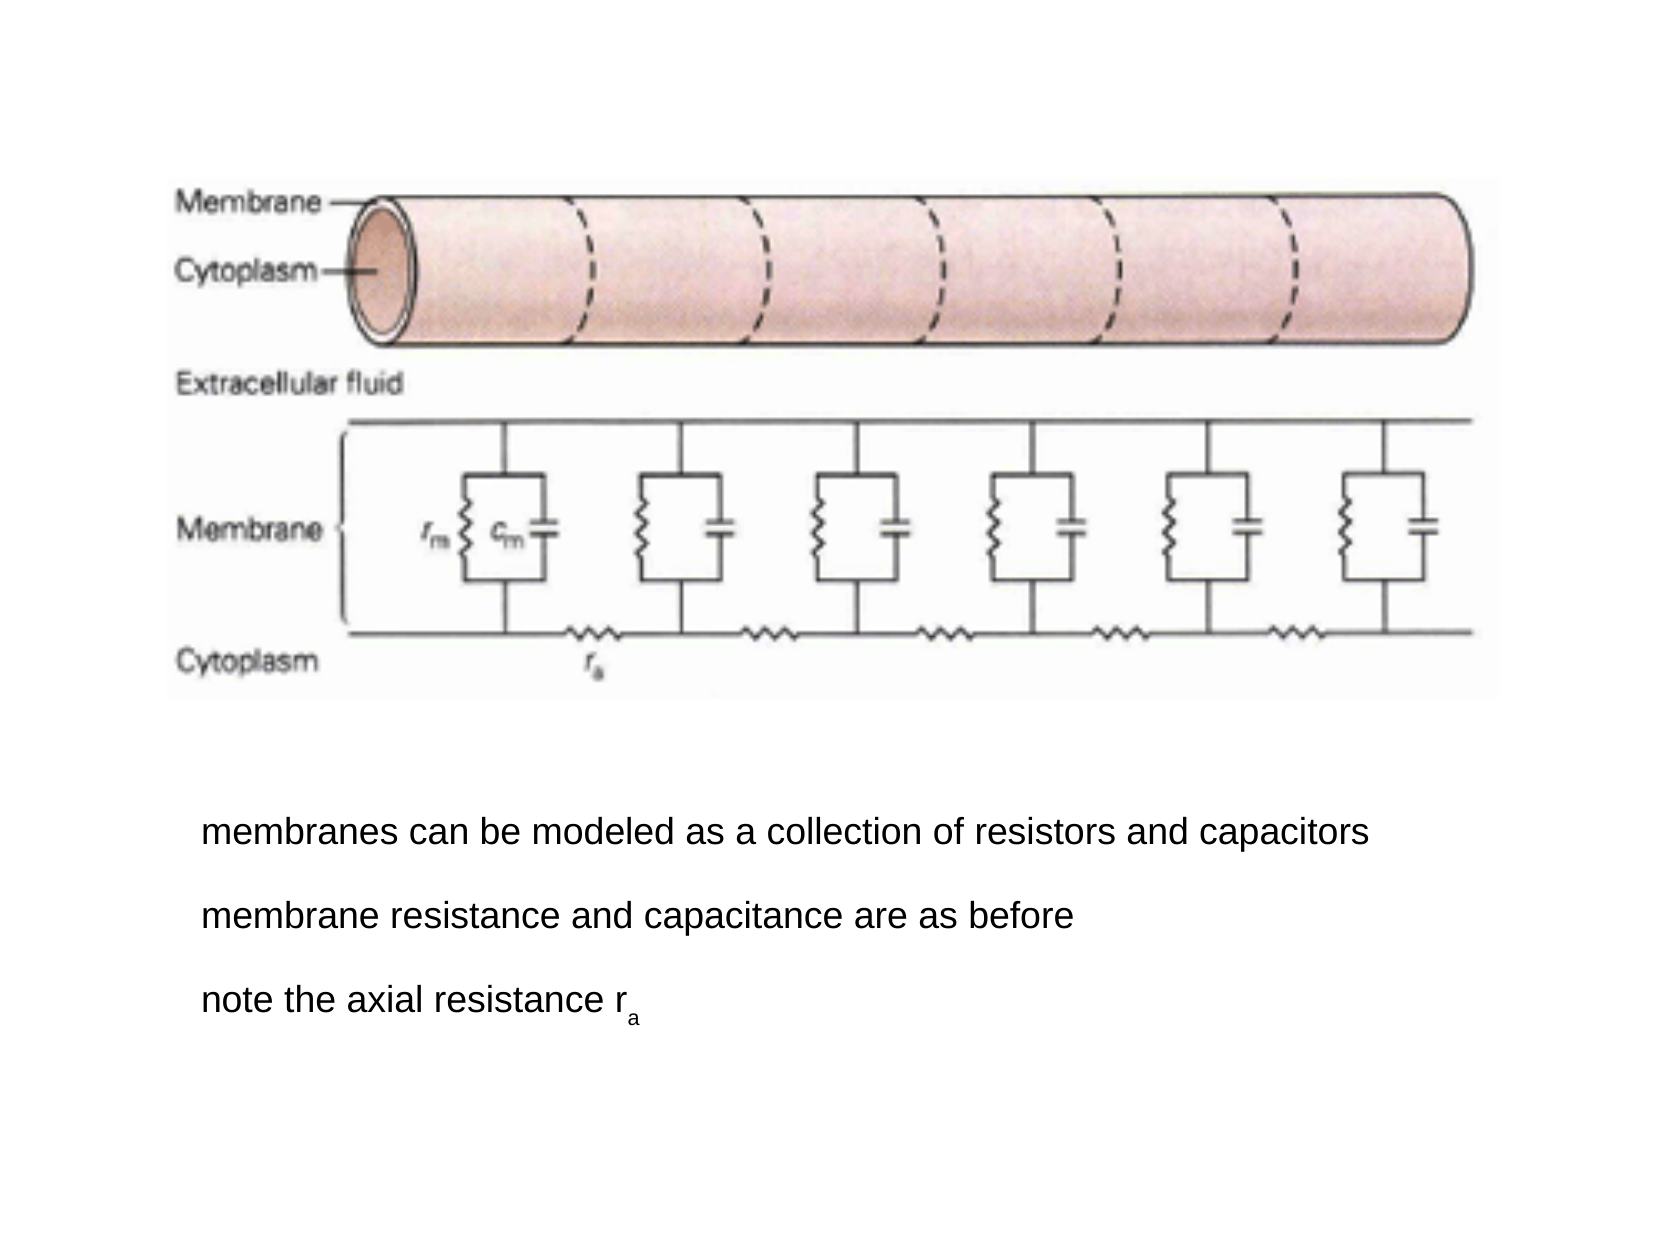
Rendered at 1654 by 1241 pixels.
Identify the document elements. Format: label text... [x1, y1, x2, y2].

text_box membranes can be modeled as a collection of resistors and capacitors membrane resistance and capacitance are as before note the axial resistance ra [186, 803, 1583, 1038]
picture [109, 123, 1589, 716]
